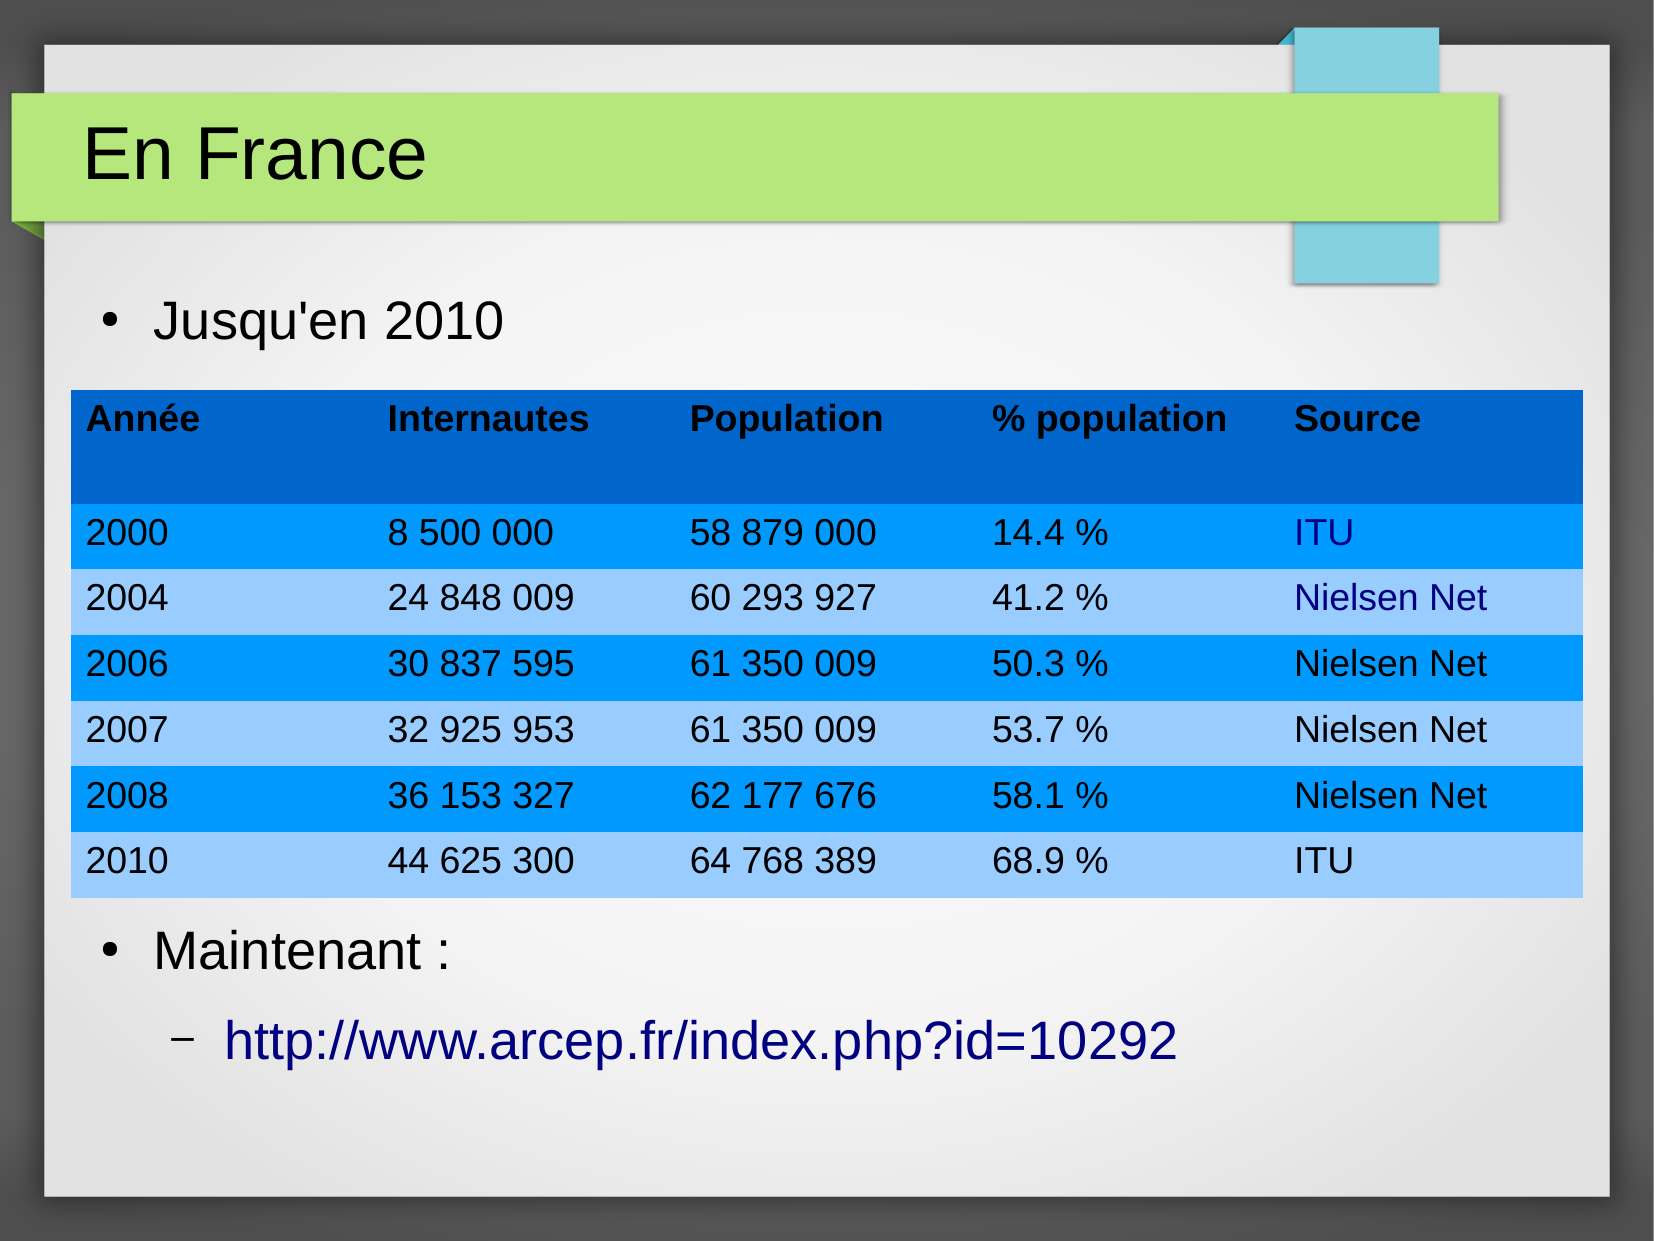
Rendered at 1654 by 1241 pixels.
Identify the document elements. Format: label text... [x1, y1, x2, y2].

table_cell 62 177 676 [675, 766, 977, 832]
table_cell Nielsen Net [1279, 635, 1583, 701]
table_cell 60 293 927 [675, 569, 977, 635]
table_cell 8 500 000 [373, 504, 675, 569]
table_cell 2010 [71, 832, 373, 898]
table_cell Nielsen Net [1279, 766, 1583, 832]
title En France [82, 94, 1264, 213]
list Jusqu'en 2010 Maintenant : http://www.arcep.fr/index.php?id=10292 [82, 290, 1571, 390]
table_header % population [977, 390, 1279, 504]
table_header Population [675, 390, 977, 504]
table_cell 53.7 % [977, 701, 1279, 766]
table_cell Nielsen Net [1279, 701, 1583, 766]
table_header Internautes [373, 390, 675, 504]
table_cell 2007 [71, 701, 373, 766]
table_cell 61 350 009 [675, 635, 977, 701]
table_cell 2004 [71, 569, 373, 635]
table_cell 50.3 % [977, 635, 1279, 701]
table_cell 44 625 300 [373, 832, 675, 898]
table_cell 41.2 % [977, 569, 1279, 635]
table_cell 2006 [71, 635, 373, 701]
table_cell 14.4 % [977, 504, 1279, 569]
table_cell ITU [1279, 832, 1583, 898]
table_cell 2008 [71, 766, 373, 832]
table_cell 36 153 327 [373, 766, 675, 832]
table_cell 2000 [71, 504, 373, 569]
table_cell 32 925 953 [373, 701, 675, 766]
picture [0, 0, 1654, 1241]
list Jusqu'en 2010 Maintenant : http://www.arcep.fr/index.php?id=10292 [82, 898, 1571, 1205]
table_cell 30 837 595 [373, 635, 675, 701]
table_cell 61 350 009 [675, 701, 977, 766]
table_cell Nielsen Net [1279, 569, 1583, 635]
table_header Année [71, 390, 373, 504]
table_header Source [1279, 390, 1583, 504]
table_cell 58 879 000 [675, 504, 977, 569]
table_cell ITU [1279, 504, 1583, 569]
table_cell 68.9 % [977, 832, 1279, 898]
table_cell 64 768 389 [675, 832, 977, 898]
table_cell 24 848 009 [373, 569, 675, 635]
table_cell 58.1 % [977, 766, 1279, 832]
